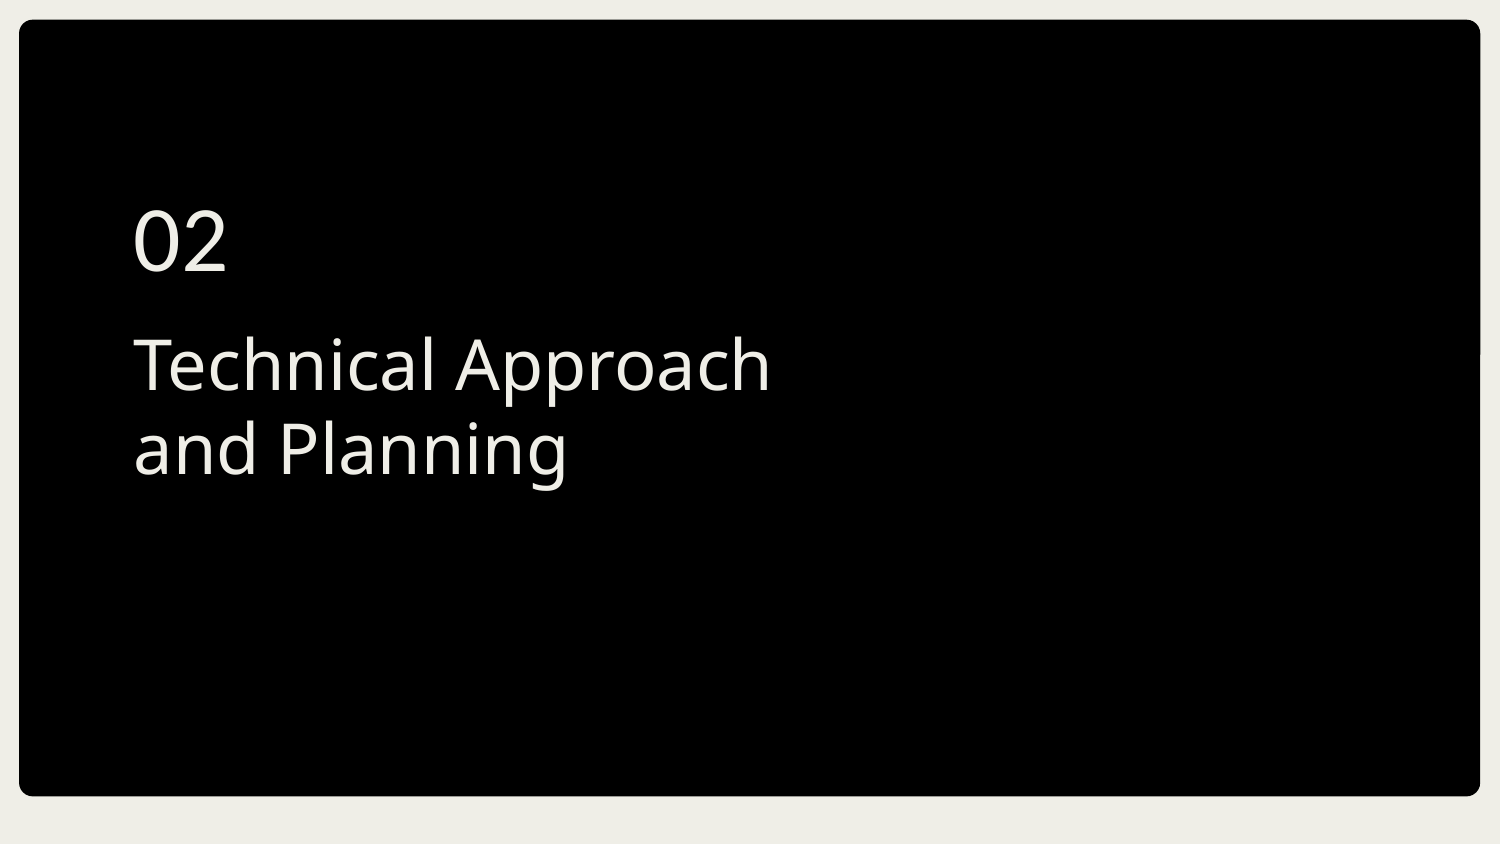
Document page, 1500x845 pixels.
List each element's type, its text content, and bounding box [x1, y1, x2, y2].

title 02 [118, 161, 322, 305]
title Technical Approach and Planning [118, 304, 797, 563]
